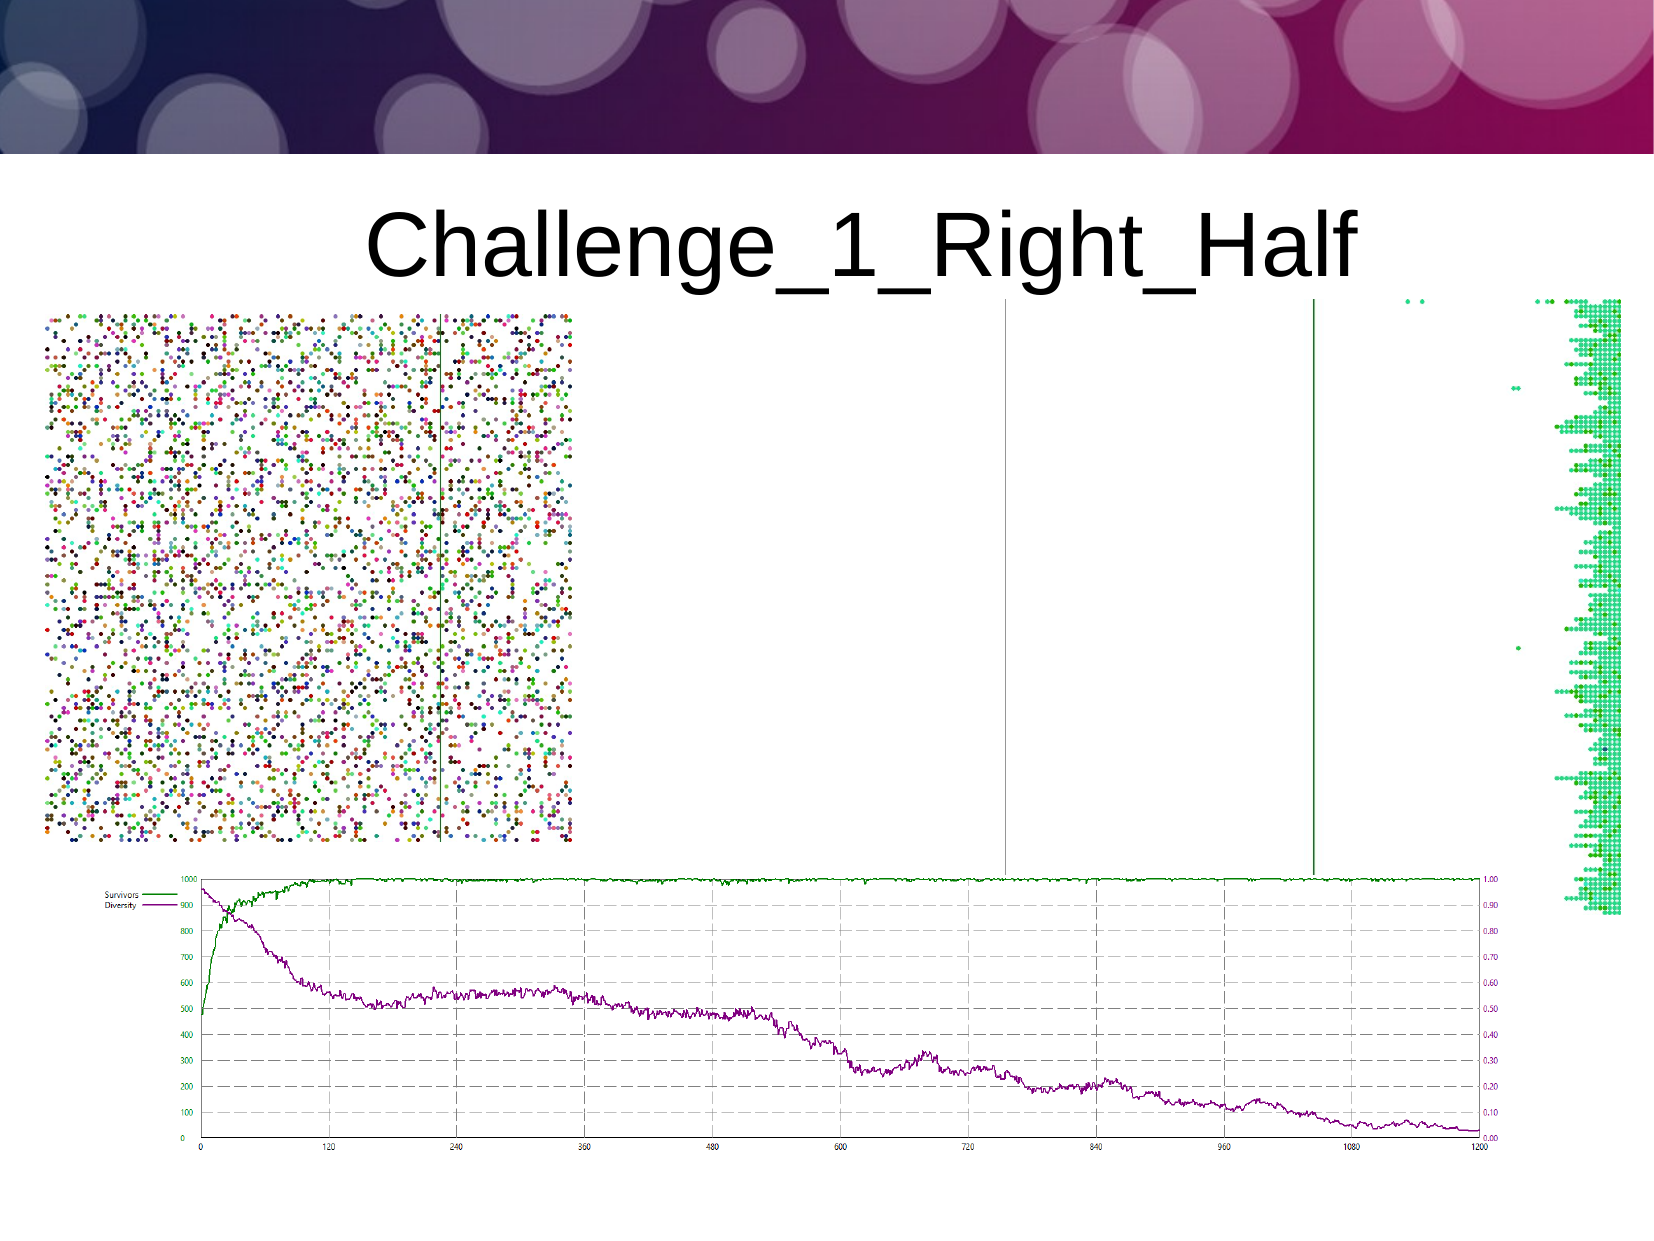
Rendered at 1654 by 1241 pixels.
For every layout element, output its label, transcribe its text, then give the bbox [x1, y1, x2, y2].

picture [0, 0, 1654, 154]
picture [101, 299, 1621, 1156]
picture [45, 314, 572, 842]
title Challenge_1_Right_Half [82, 142, 1571, 348]
